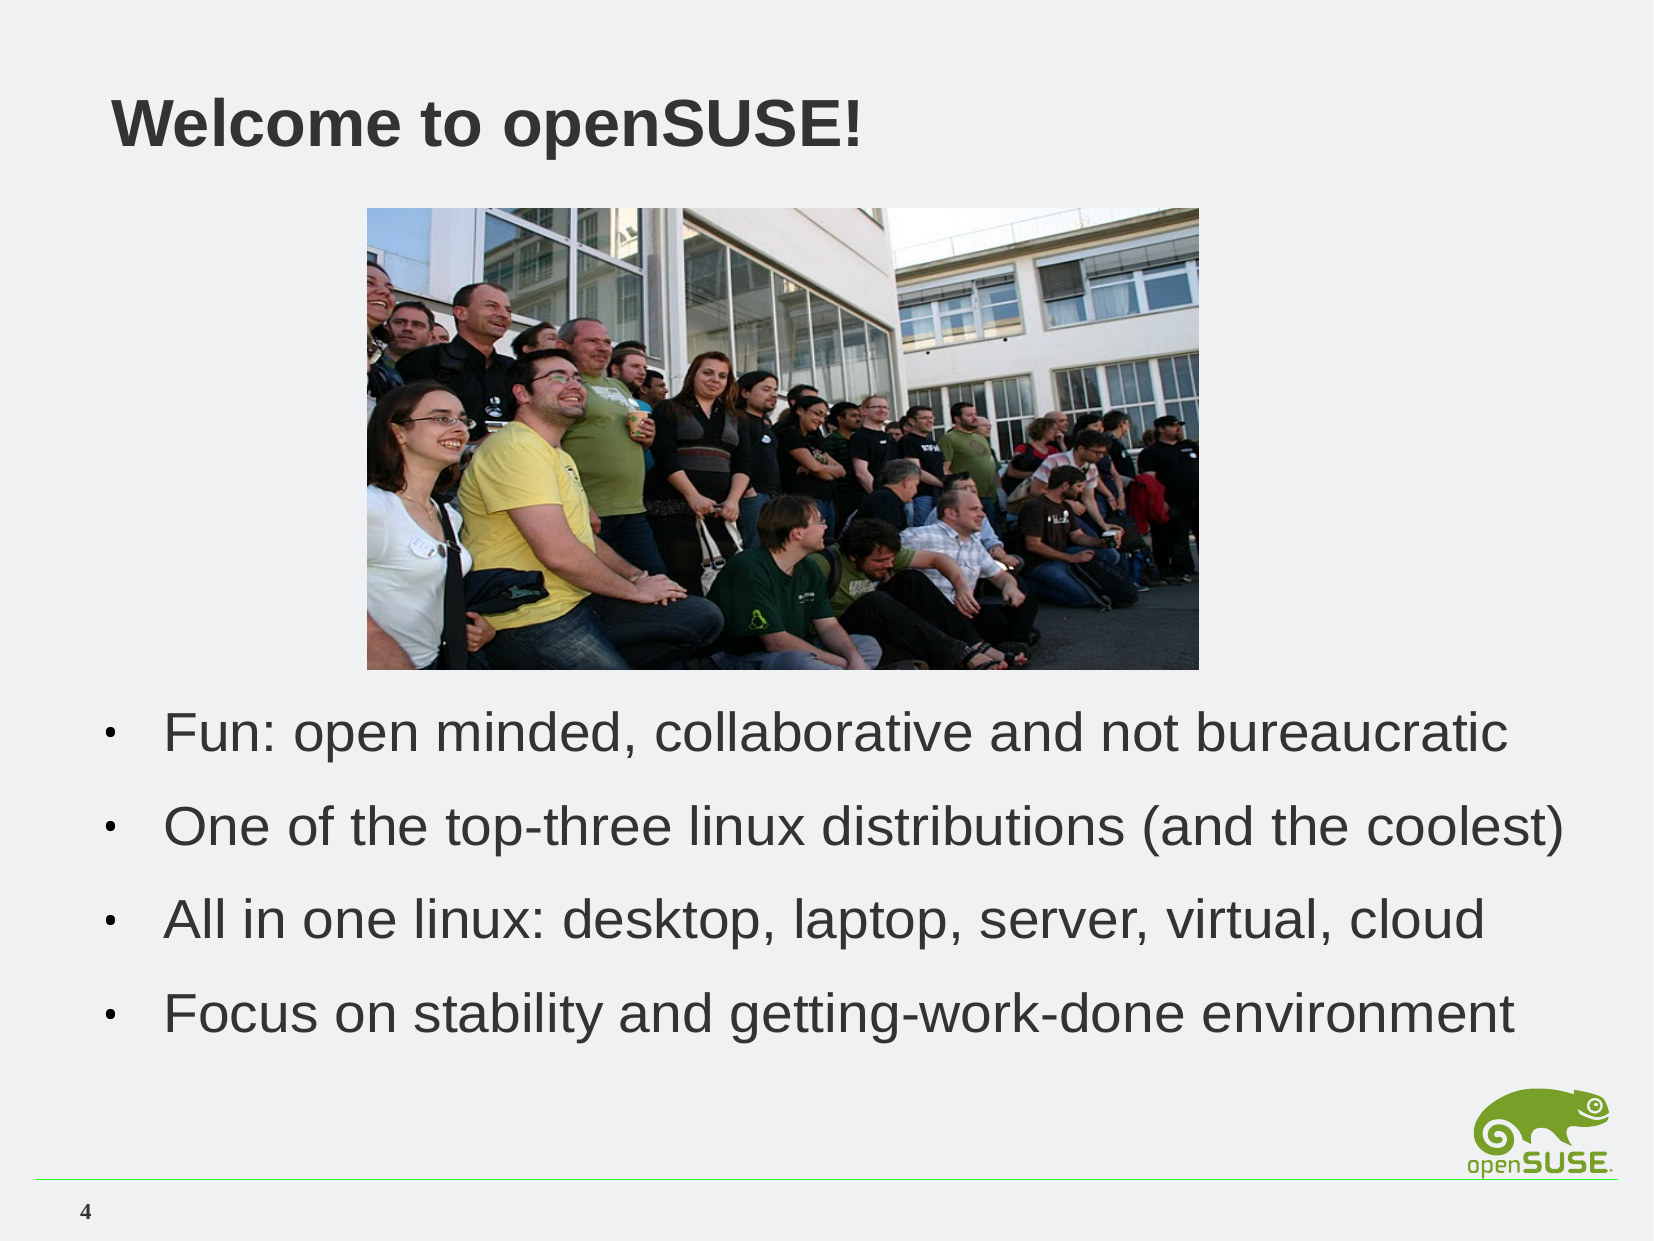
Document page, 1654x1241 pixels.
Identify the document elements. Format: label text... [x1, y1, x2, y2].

title Welcome to openSUSE! [111, 49, 1571, 198]
list Fun: open minded, collaborative and not bureaucratic One of the top-three linux distributions (and the coolest) All in one linux: desktop, laptop, server, virtual, cloud Focus on stability and getting-work-done environment [82, 701, 1571, 1045]
picture [0, 0, 1654, 1241]
